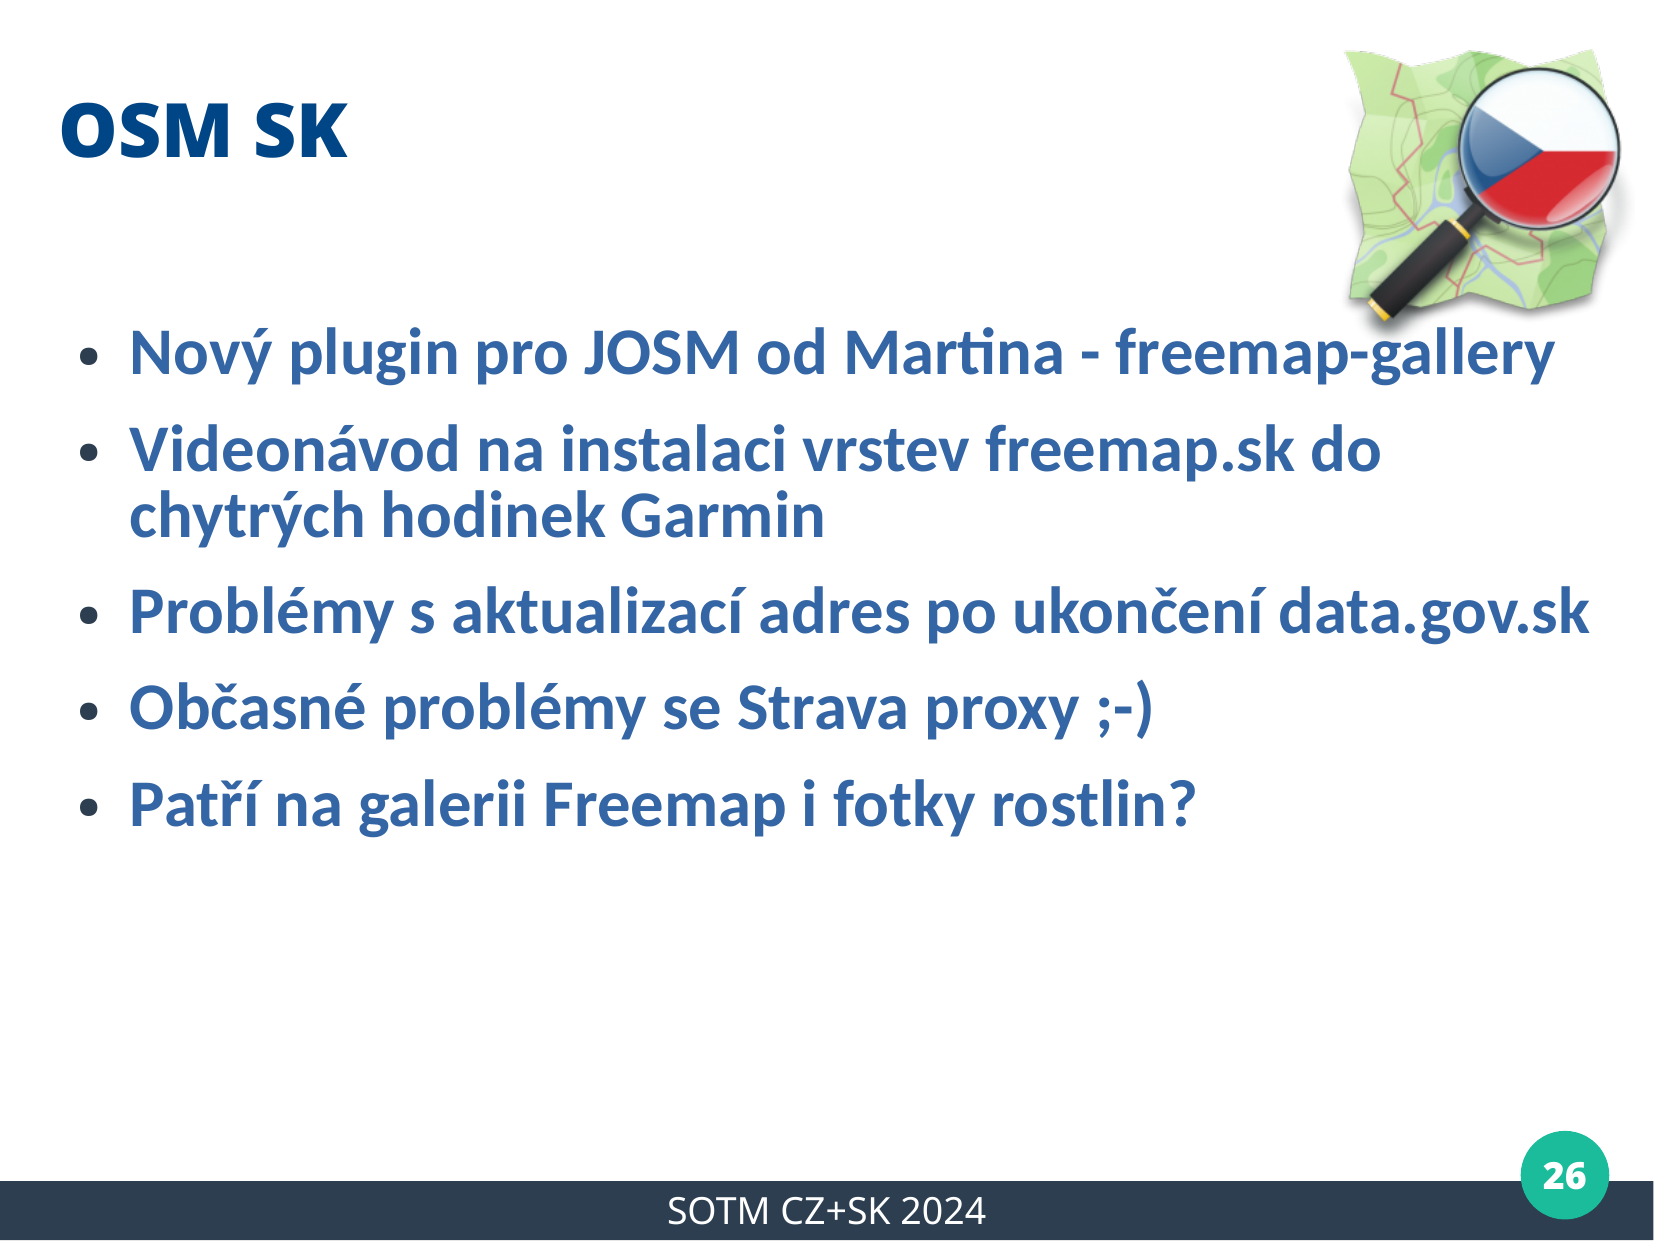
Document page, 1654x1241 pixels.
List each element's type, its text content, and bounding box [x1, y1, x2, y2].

picture [1334, 49, 1635, 350]
title OSM SK [59, 49, 1347, 207]
list Nový plugin pro JOSM od Martina - freemap-gallery Videonávod na instalaci vrstev freemap.sk do chytrých hodinek Garmin Problémy s aktualizací adres po ukončení data.gov.sk Občasné problémy se Strava proxy ;-) Patří na galerii Freemap i fotky rostlin? [59, 324, 1595, 1152]
